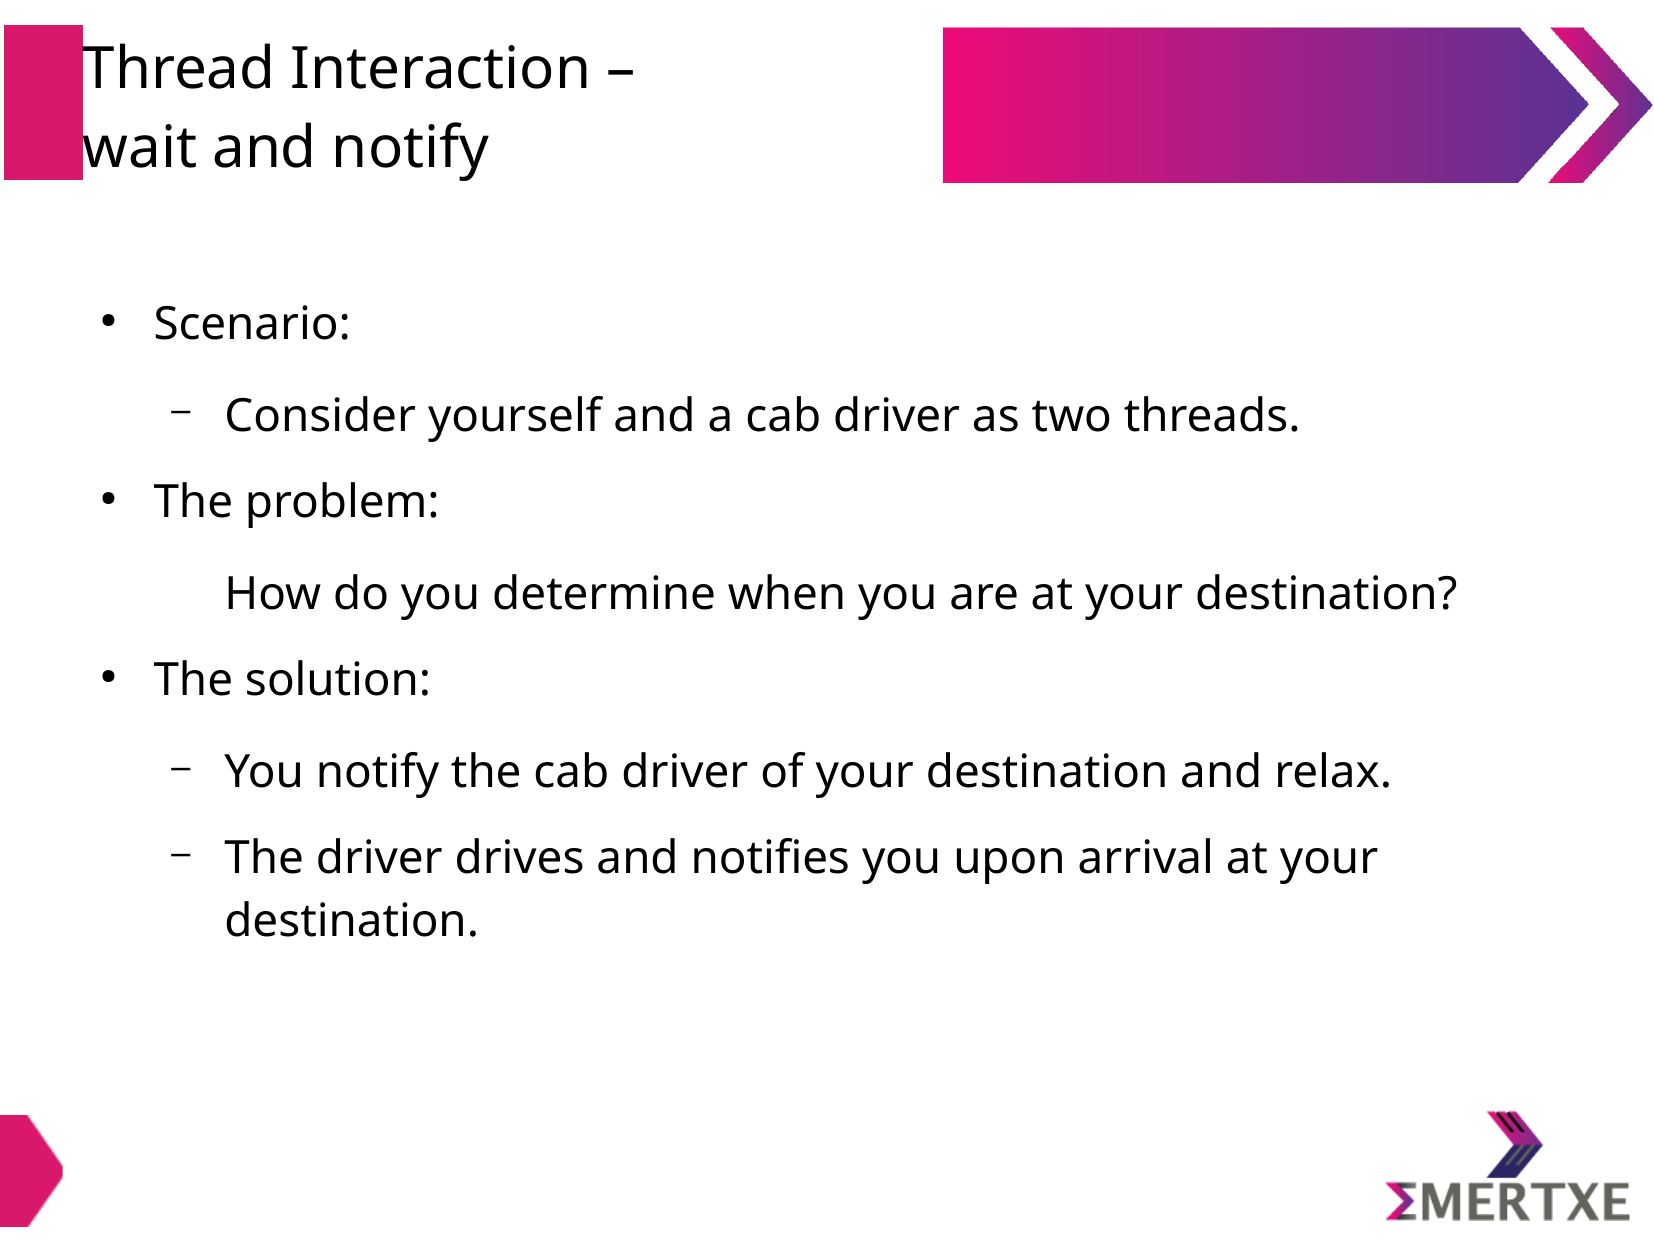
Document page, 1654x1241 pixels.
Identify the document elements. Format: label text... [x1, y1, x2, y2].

picture [1385, 1107, 1631, 1221]
picture [1571, 27, 1653, 183]
list Scenario: Consider yourself and a cab driver as two threads. The problem: How do you determine when you are at your destination? The solution: You notify the cab driver of your destination and relax. The driver drives and notifies you upon arrival at your destination. [82, 290, 1571, 1010]
title Thread Interaction – wait and notify [82, 2, 1571, 210]
